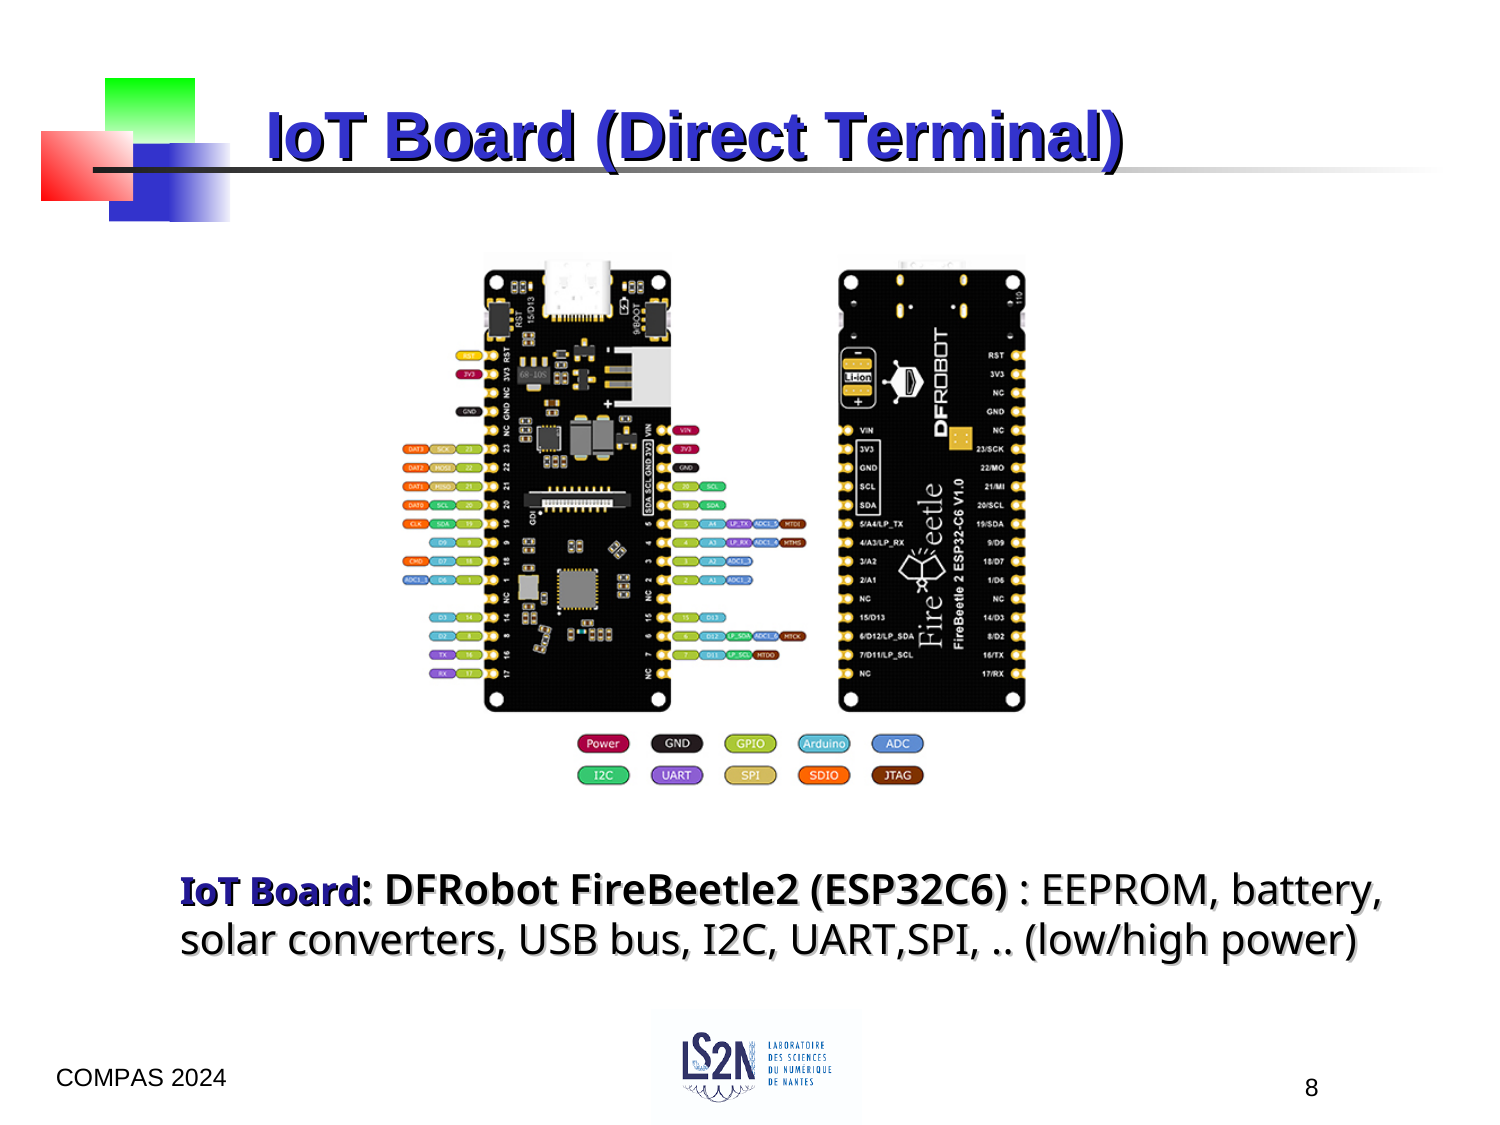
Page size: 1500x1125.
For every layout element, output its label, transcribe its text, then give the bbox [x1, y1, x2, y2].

picture [651, 1009, 862, 1125]
title IoT Board (Direct Terminal) [175, 74, 1216, 180]
text_box IoT Board: DFRobot FireBeetle2 (ESP32C6) : EEPROM, battery, solar converters, USB bus, I2C, UART,SPI, .. (low/high power) [165, 855, 1411, 991]
picture [375, 179, 1053, 858]
